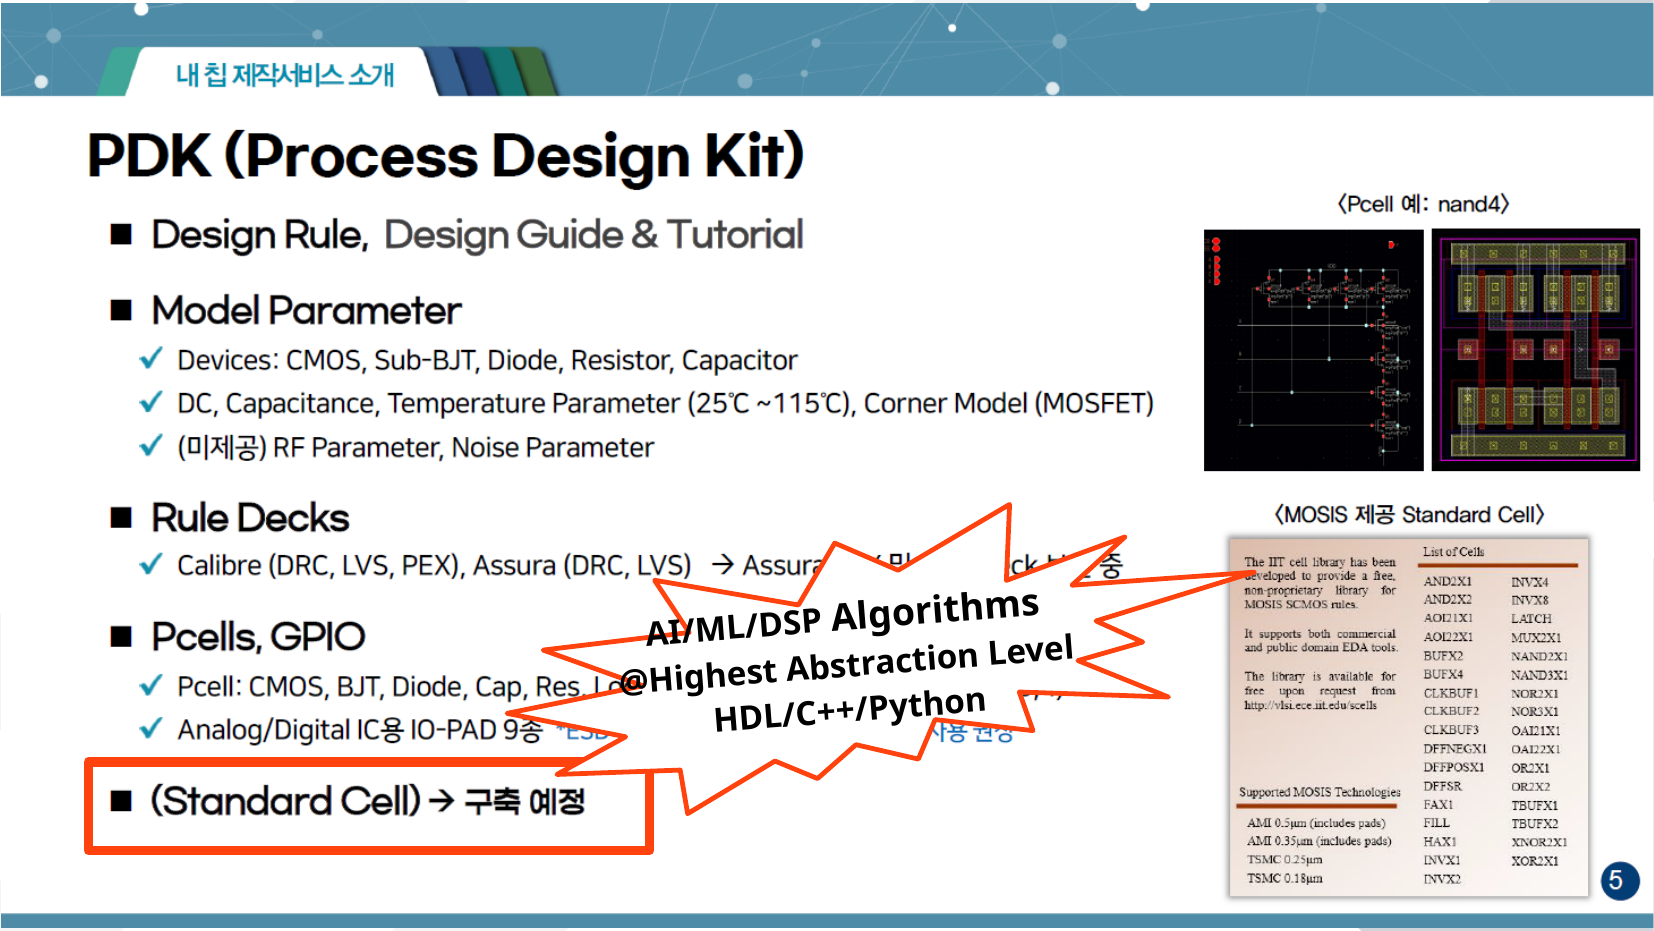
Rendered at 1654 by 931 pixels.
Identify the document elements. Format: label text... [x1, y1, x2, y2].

picture [1, 3, 1654, 929]
text_box AI/ML/DSP Algorithms @Highest Abstraction Level HDL/C++/Python [507, 504, 1255, 814]
